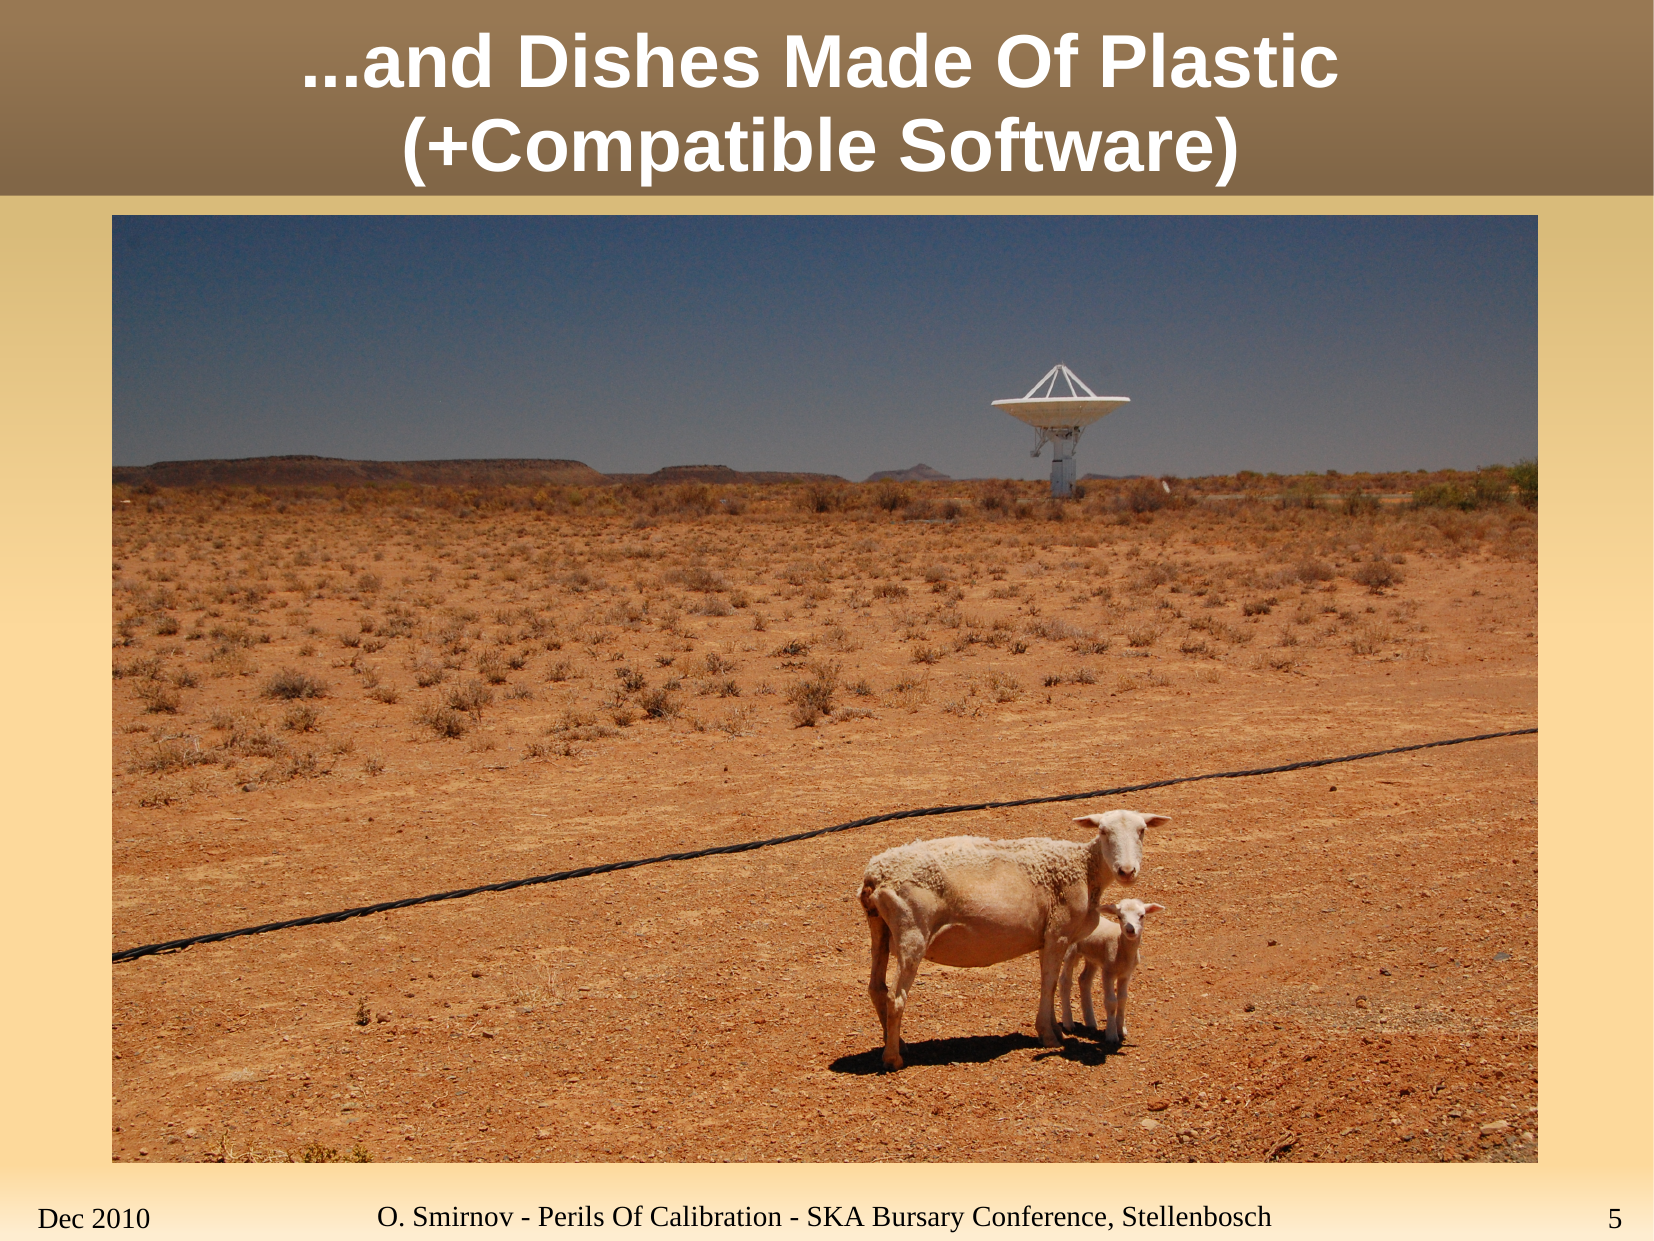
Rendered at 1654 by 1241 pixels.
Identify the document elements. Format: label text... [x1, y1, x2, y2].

title ...and Dishes Made Of Plastic (+Compatible Software) [76, 0, 1565, 208]
picture [0, 0, 1654, 1241]
